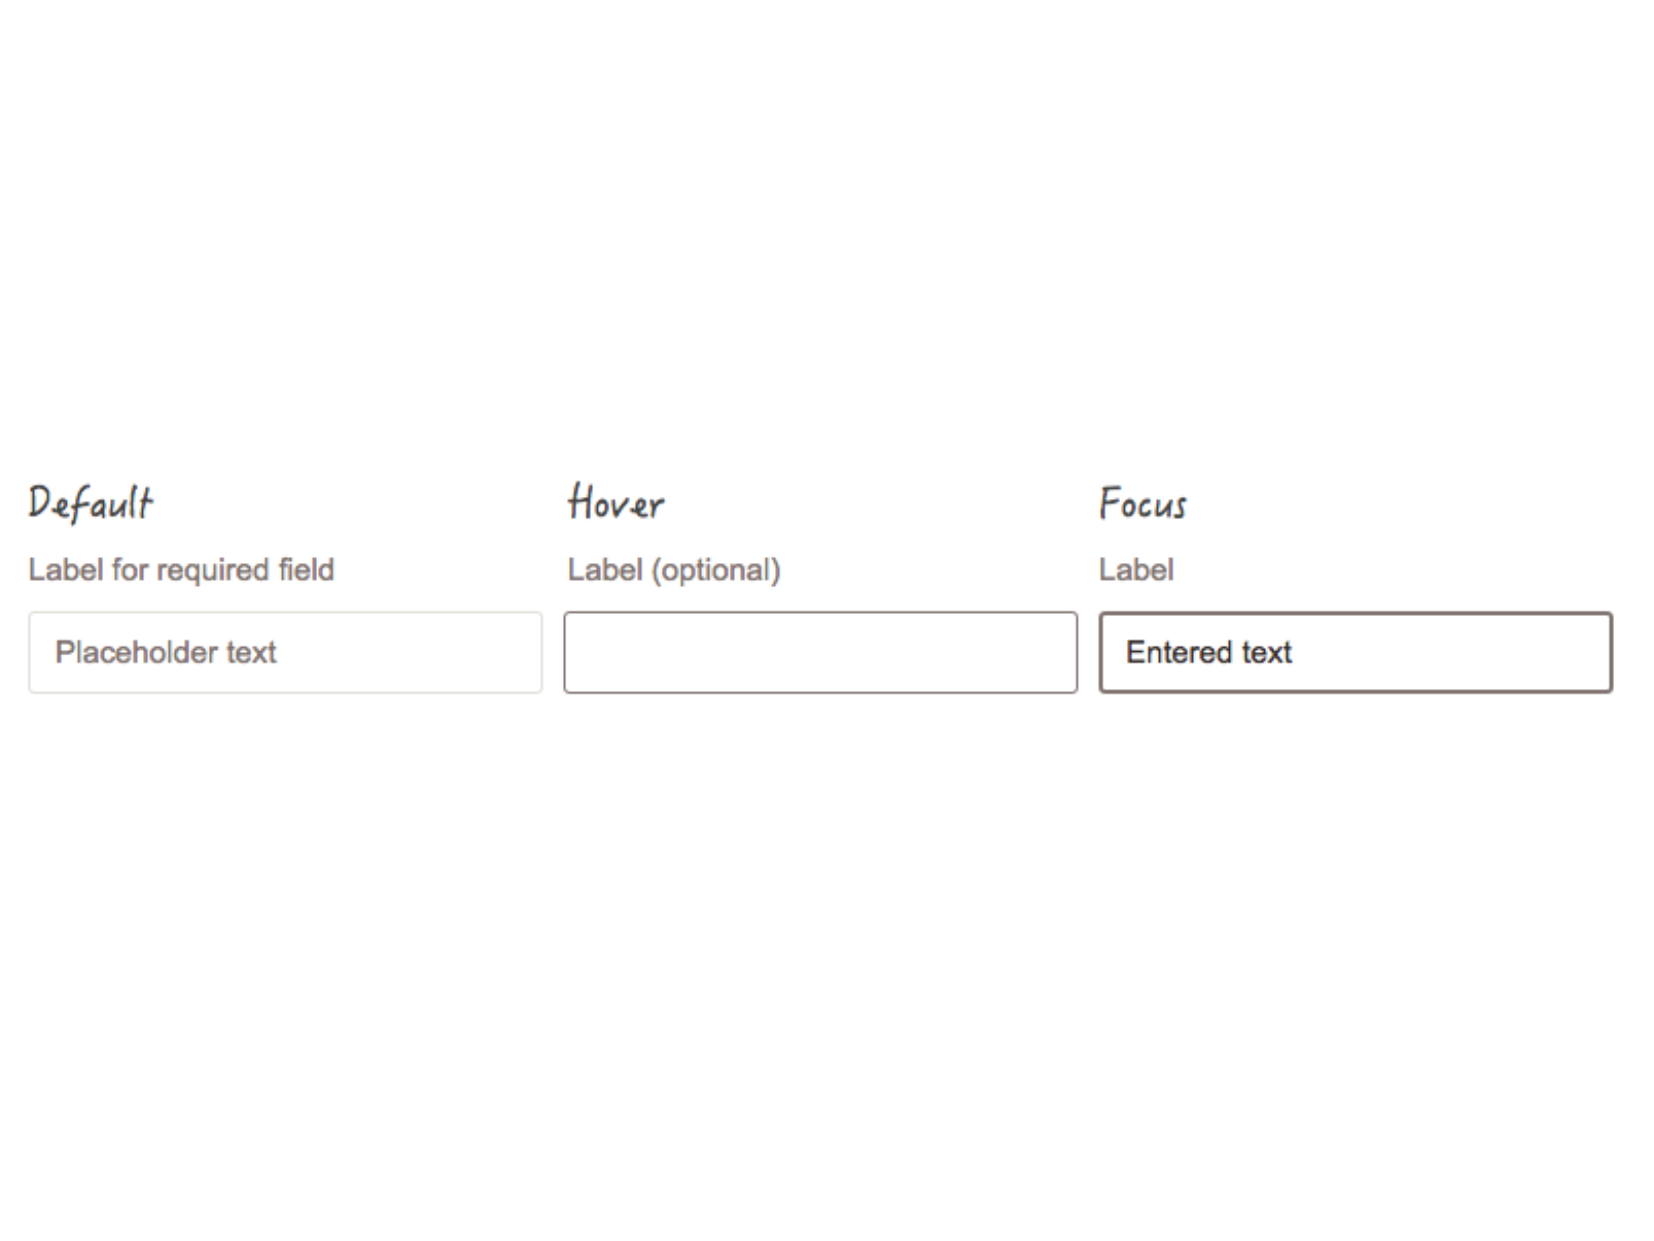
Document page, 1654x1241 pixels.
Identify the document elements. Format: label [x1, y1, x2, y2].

picture [0, 461, 1651, 746]
